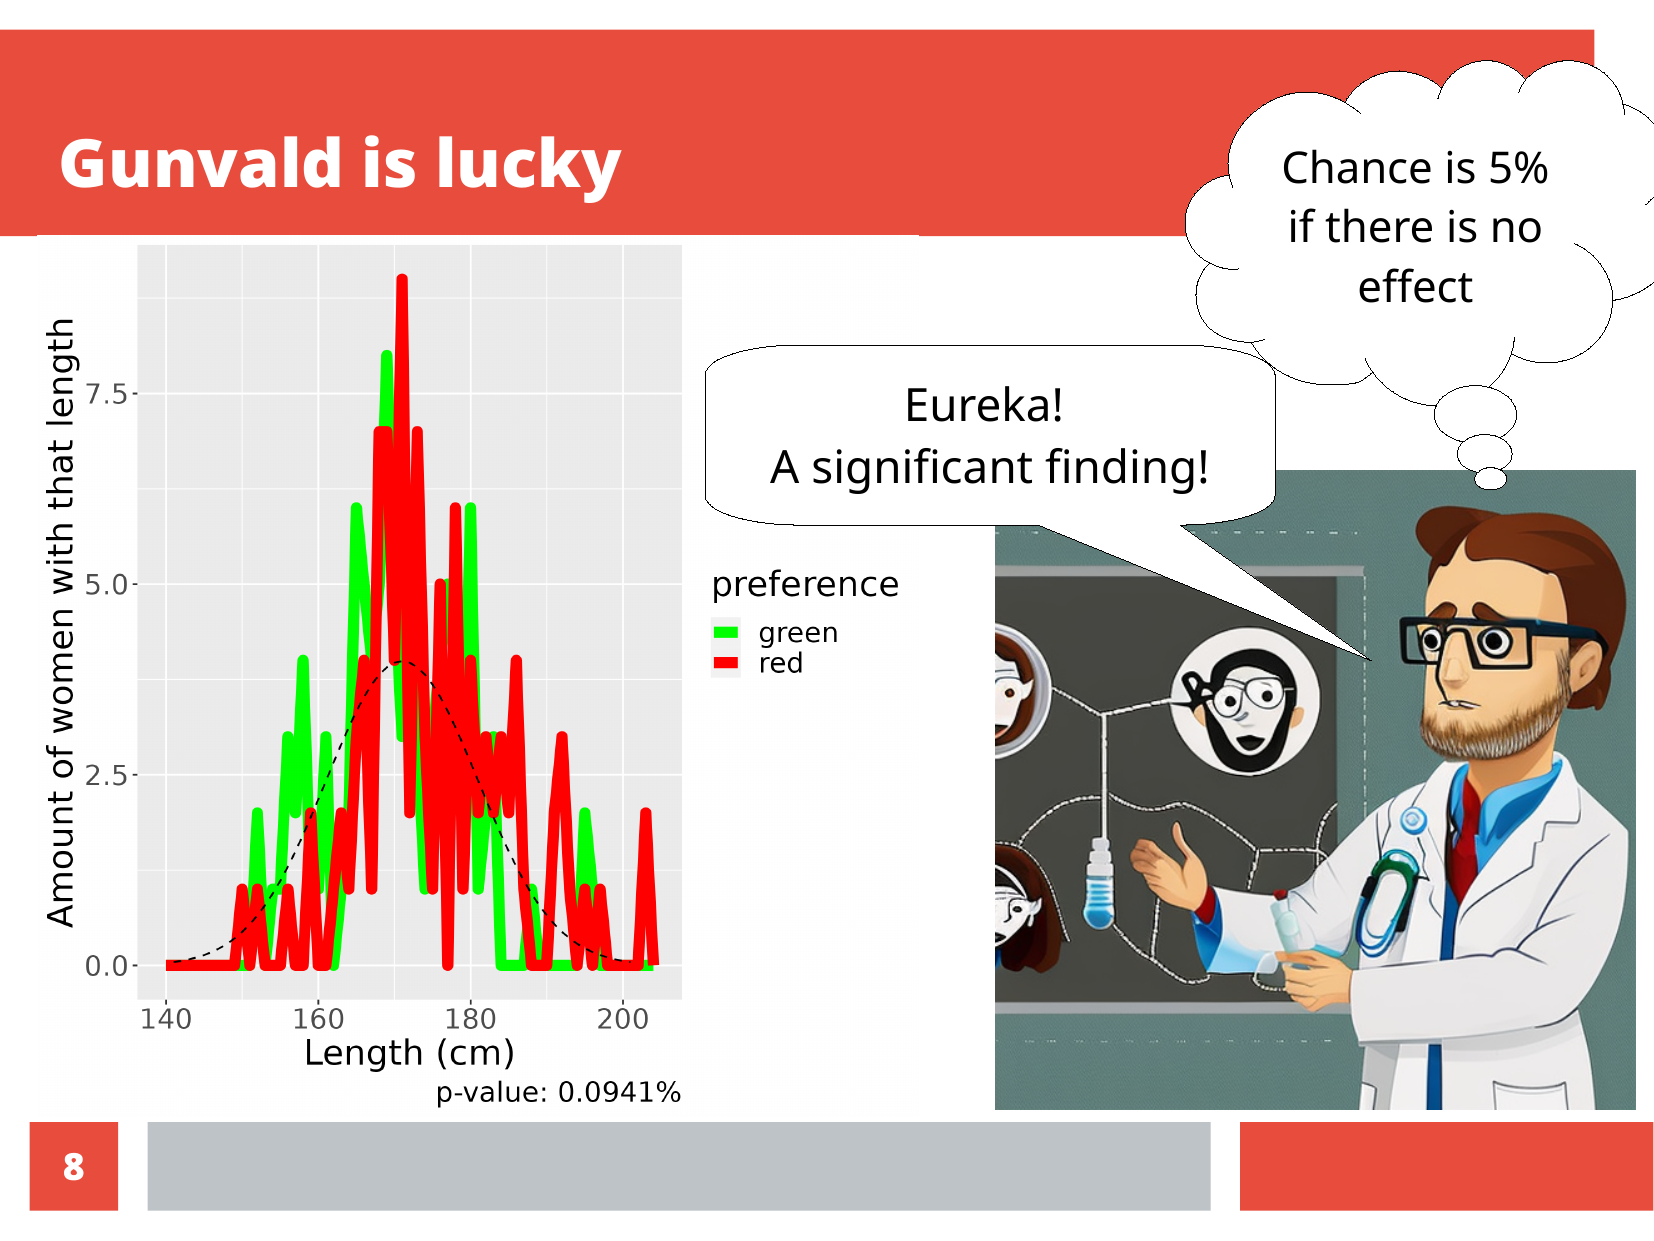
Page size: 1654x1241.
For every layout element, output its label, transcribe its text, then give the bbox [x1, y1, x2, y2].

text_box Eureka! A significant finding! [705, 345, 1372, 661]
picture [995, 470, 1636, 1111]
text_box Chance is 5% if there is no effect [1185, 60, 1654, 490]
title Gunvald is lucky [59, 59, 1595, 207]
picture [37, 235, 919, 1117]
